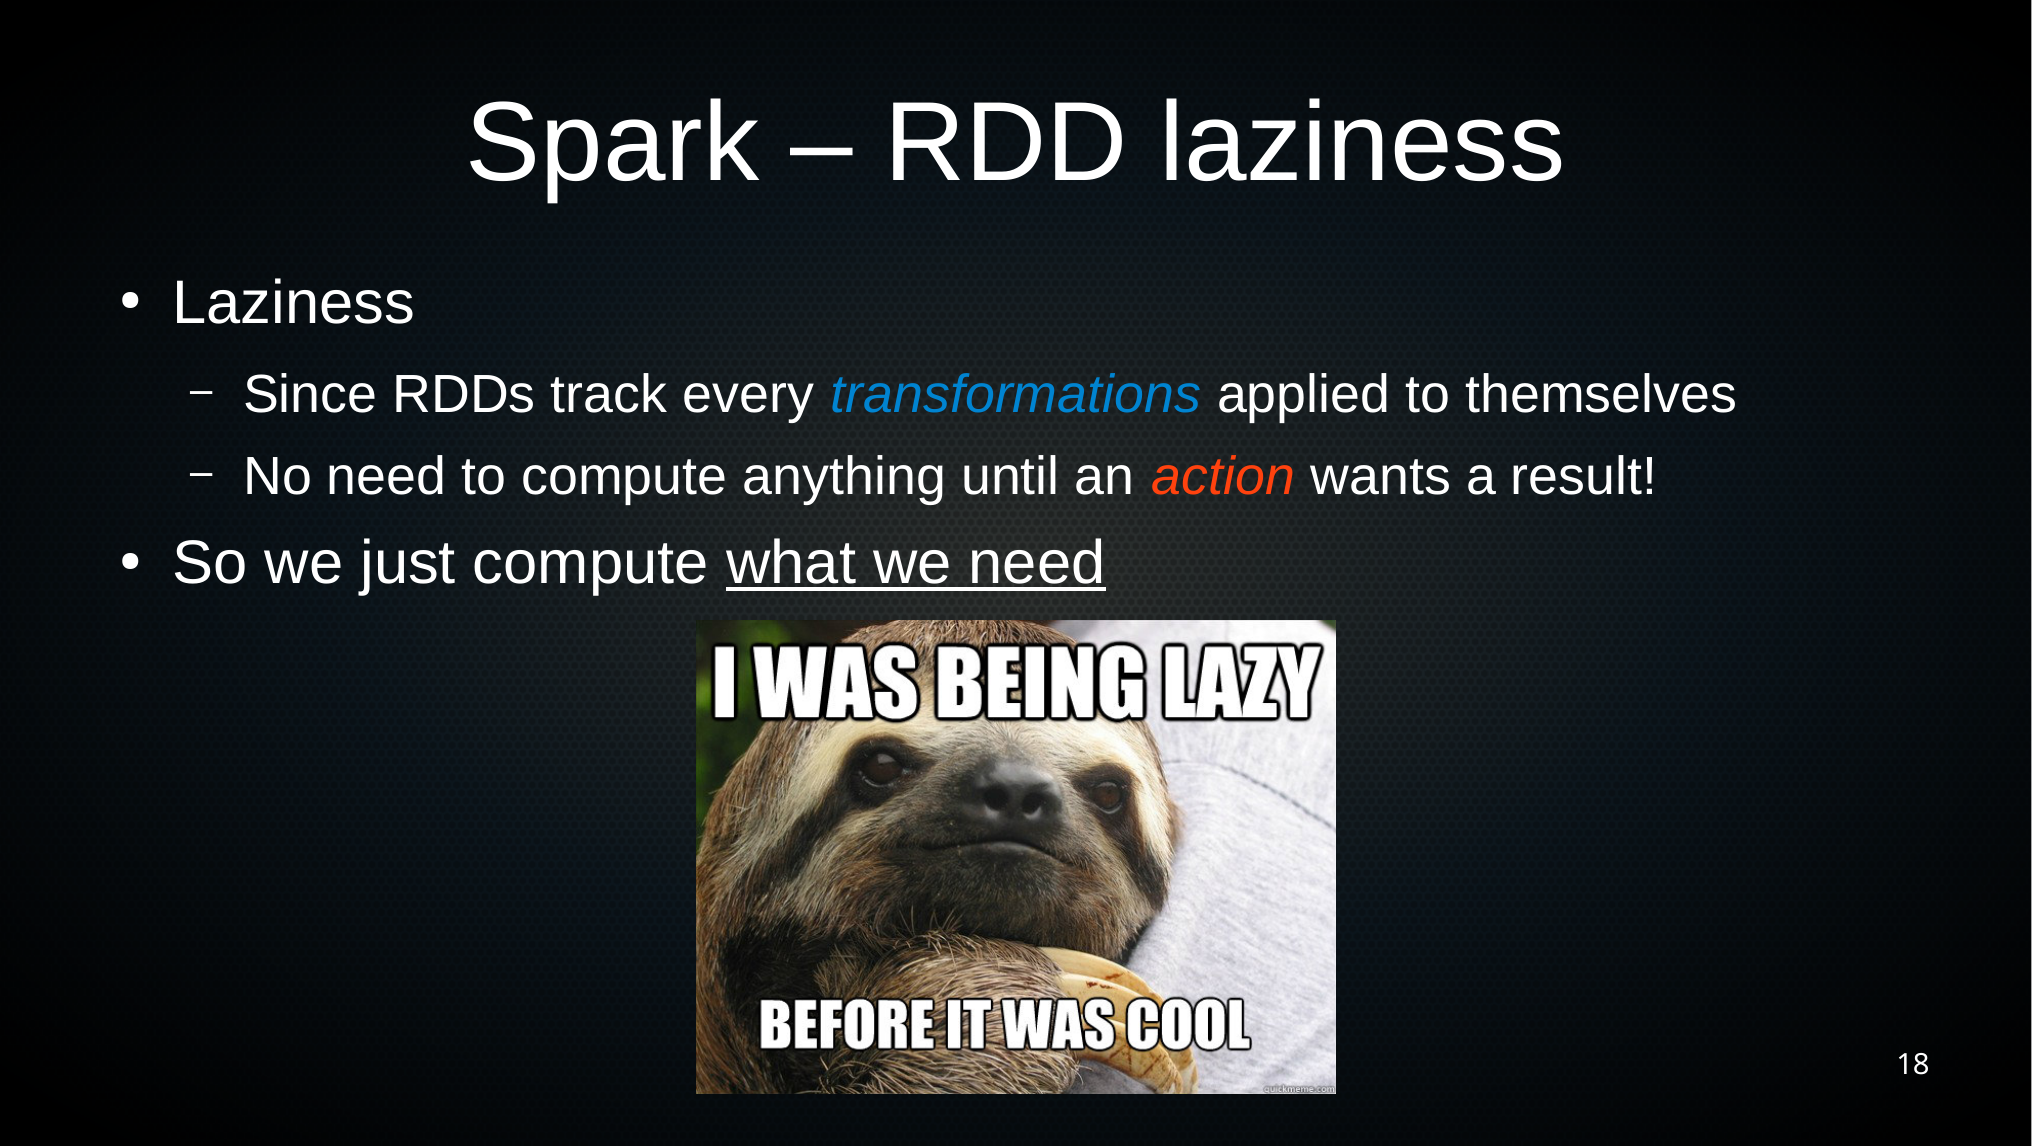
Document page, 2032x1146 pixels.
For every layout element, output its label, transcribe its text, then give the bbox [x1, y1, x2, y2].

list Laziness Since RDDs track every transformations applied to themselves No need to compute anything until an action wants a result! So we just compute what we need [101, 268, 1890, 1063]
picture [0, 0, 2032, 1146]
title Spark – RDD laziness [101, 45, 1930, 237]
